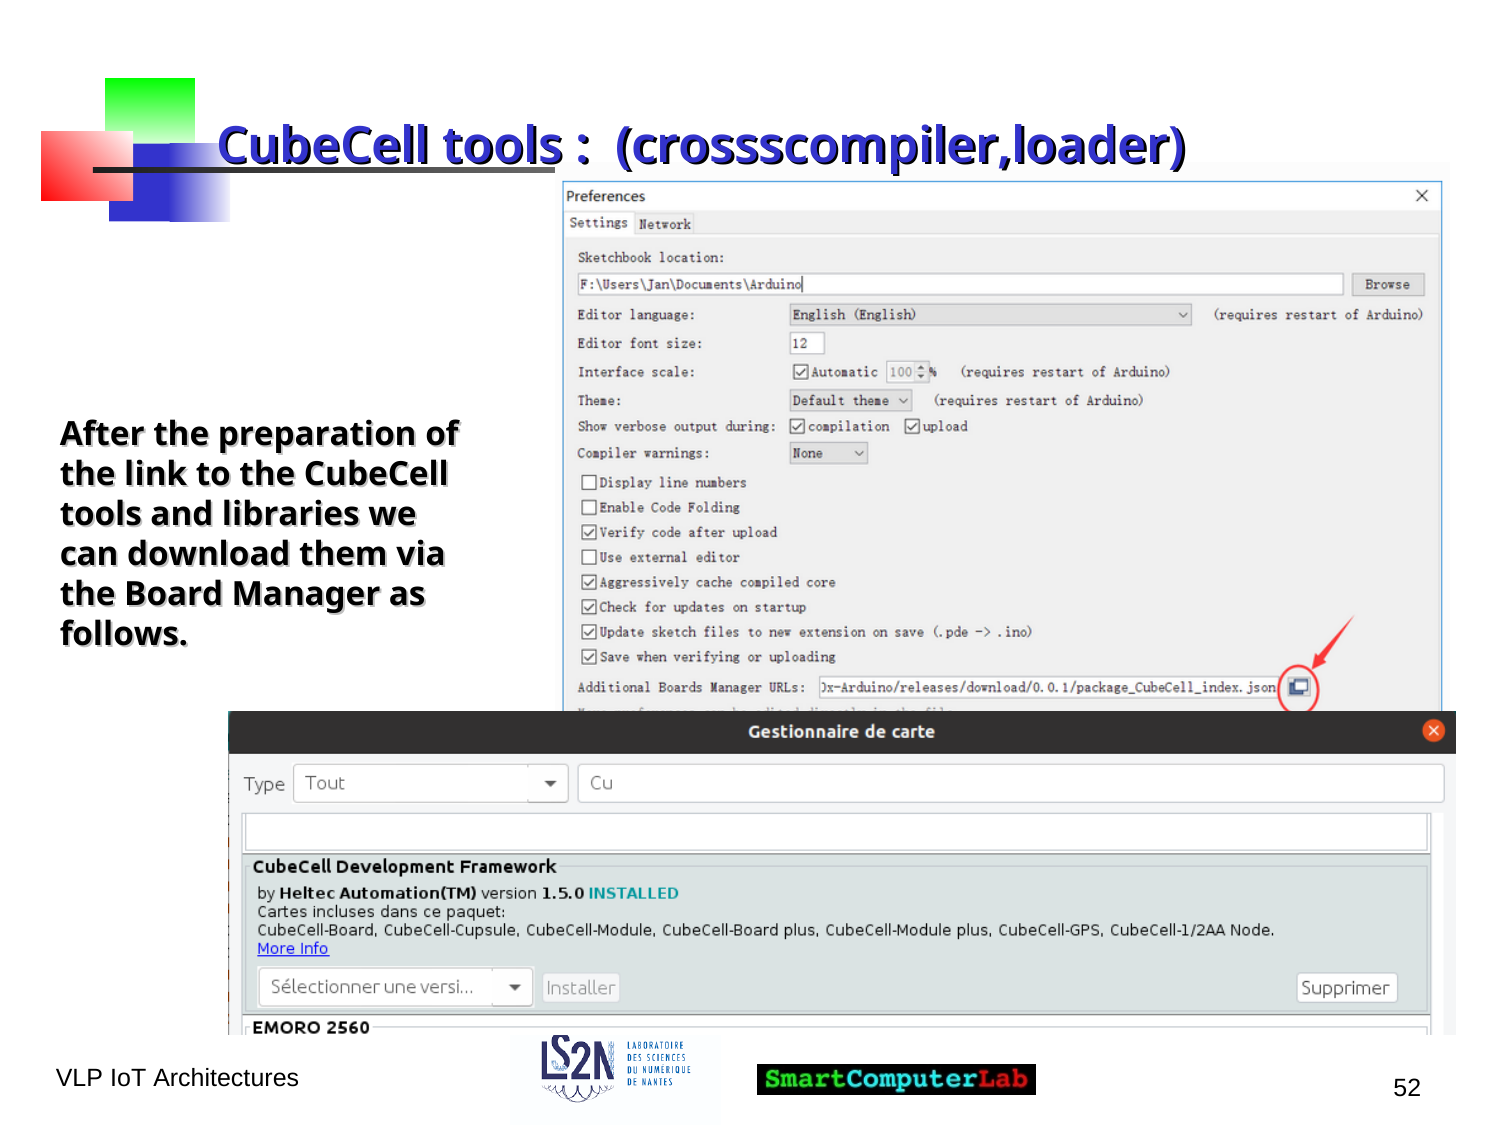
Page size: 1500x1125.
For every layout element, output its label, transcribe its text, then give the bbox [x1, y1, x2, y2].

title CubeCell tools : (crossscompiler,loader) [110, 104, 1291, 180]
text_box After the preparation of the link to the CubeCell tools and libraries we can download them via the Board Manager as follows. [45, 404, 496, 660]
picture [228, 162, 1456, 1125]
picture [757, 1064, 1036, 1095]
